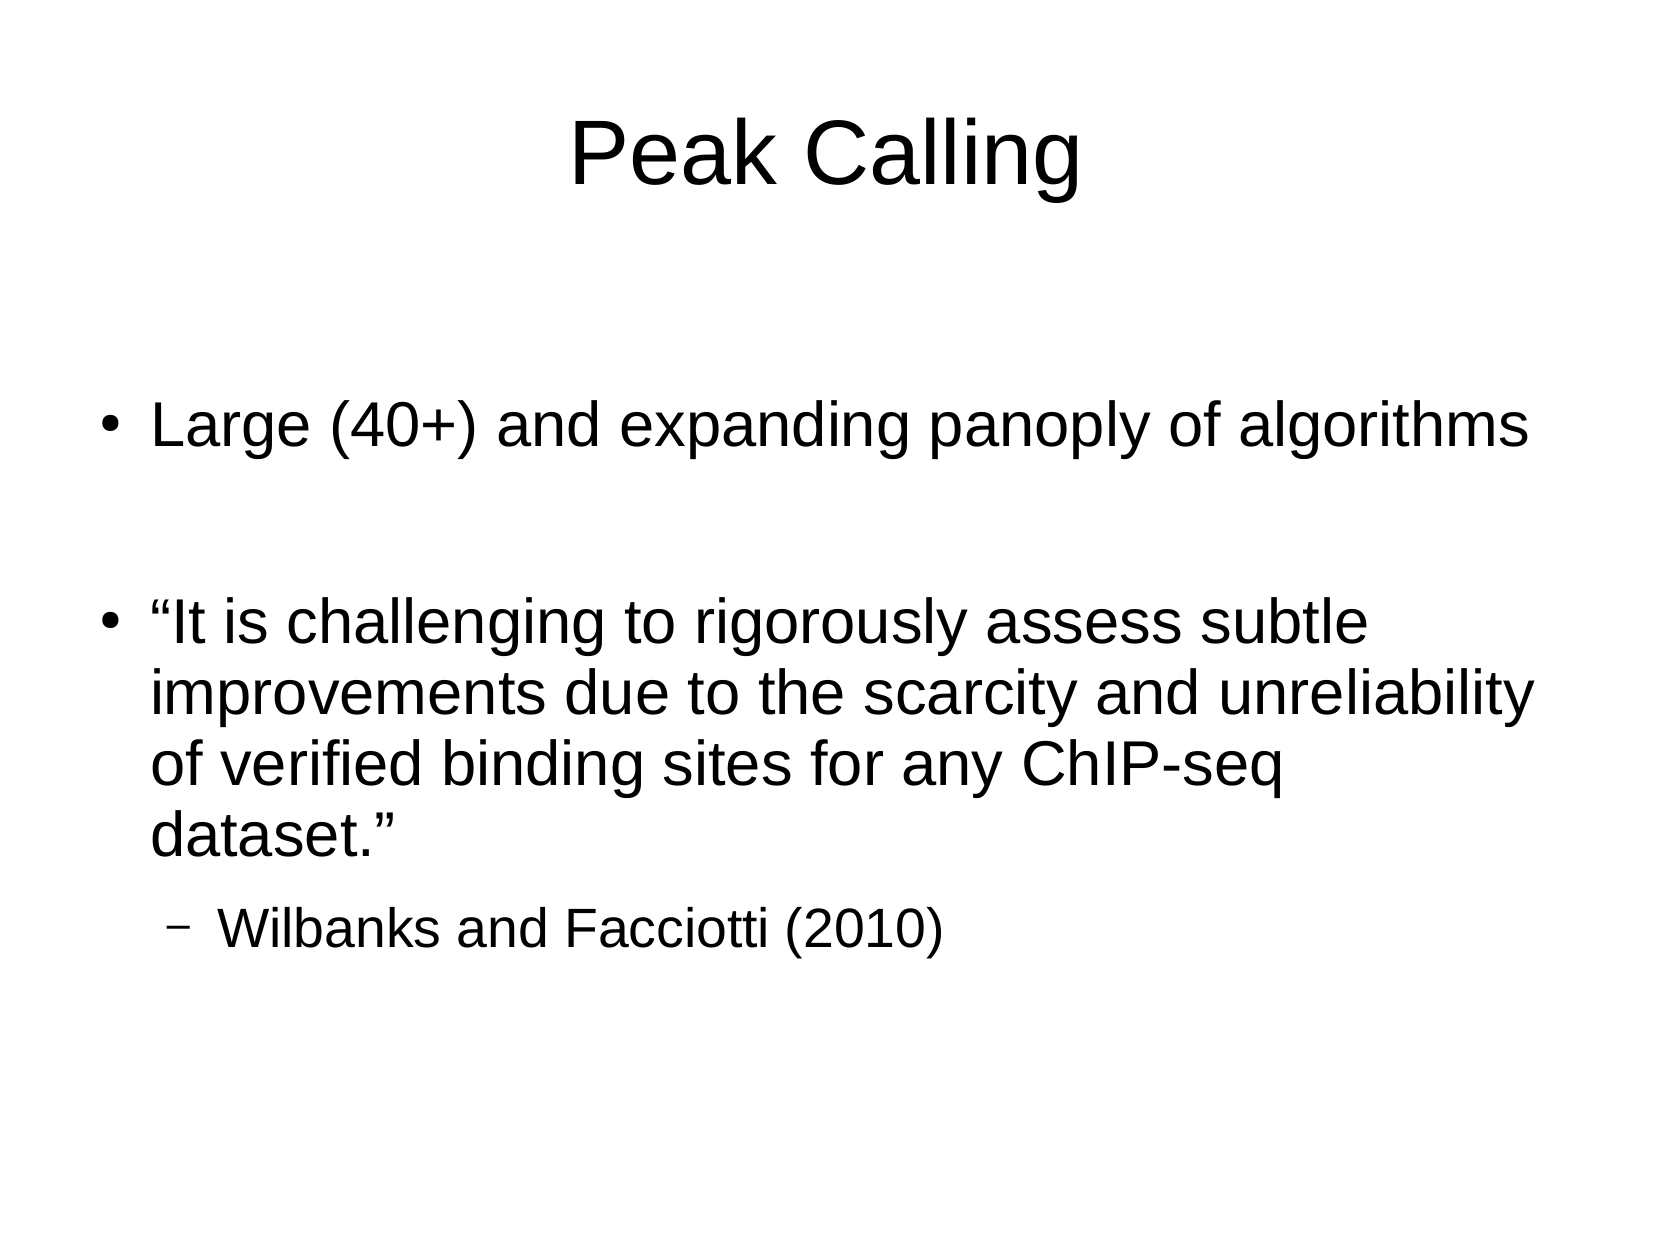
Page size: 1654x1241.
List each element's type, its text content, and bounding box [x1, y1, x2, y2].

title Peak Calling [82, 49, 1571, 257]
list Large (40+) and expanding panoply of algorithms “It is challenging to rigorously assess subtle improvements due to the scarcity and unreliability of verified binding sites for any ChIP-seq dataset.” Wilbanks and Facciotti (2010) [82, 290, 1538, 1010]
